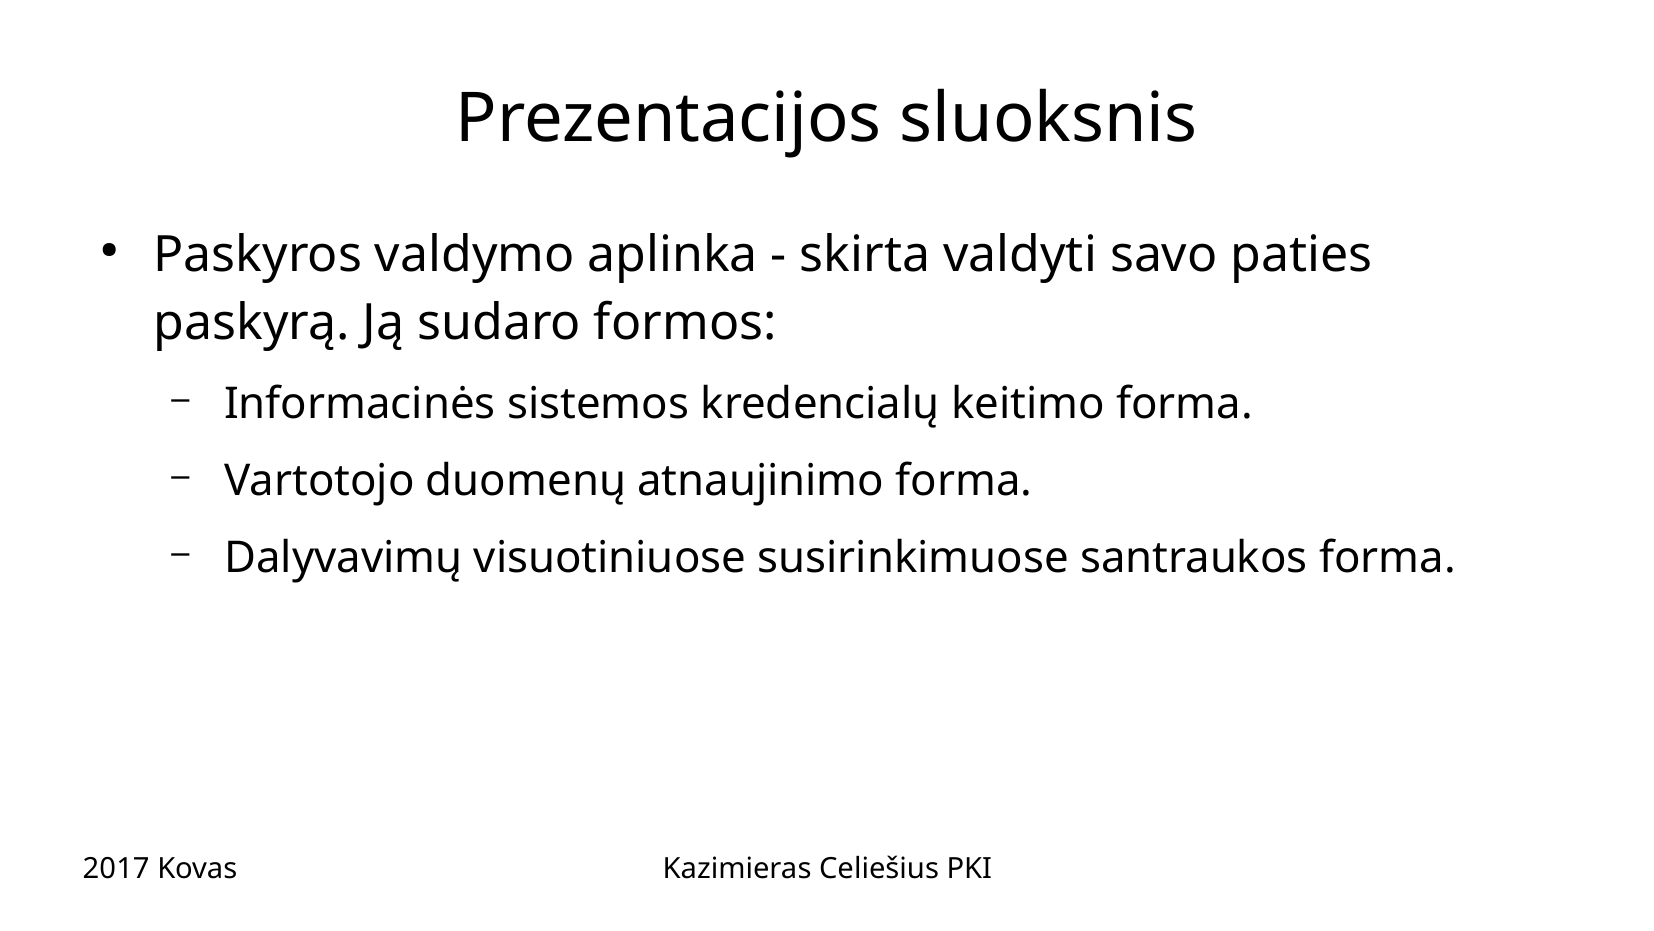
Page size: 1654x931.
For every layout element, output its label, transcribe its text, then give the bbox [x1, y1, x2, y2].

list Paskyros valdymo aplinka - skirta valdyti savo paties paskyrą. Ją sudaro formos: Informacinės sistemos kredencialų keitimo forma. Vartotojo duomenų atnaujinimo forma. Dalyvavimų visuotiniuose susirinkimuose santraukos forma. [82, 217, 1571, 757]
title Prezentacijos sluoksnis [82, 37, 1571, 193]
